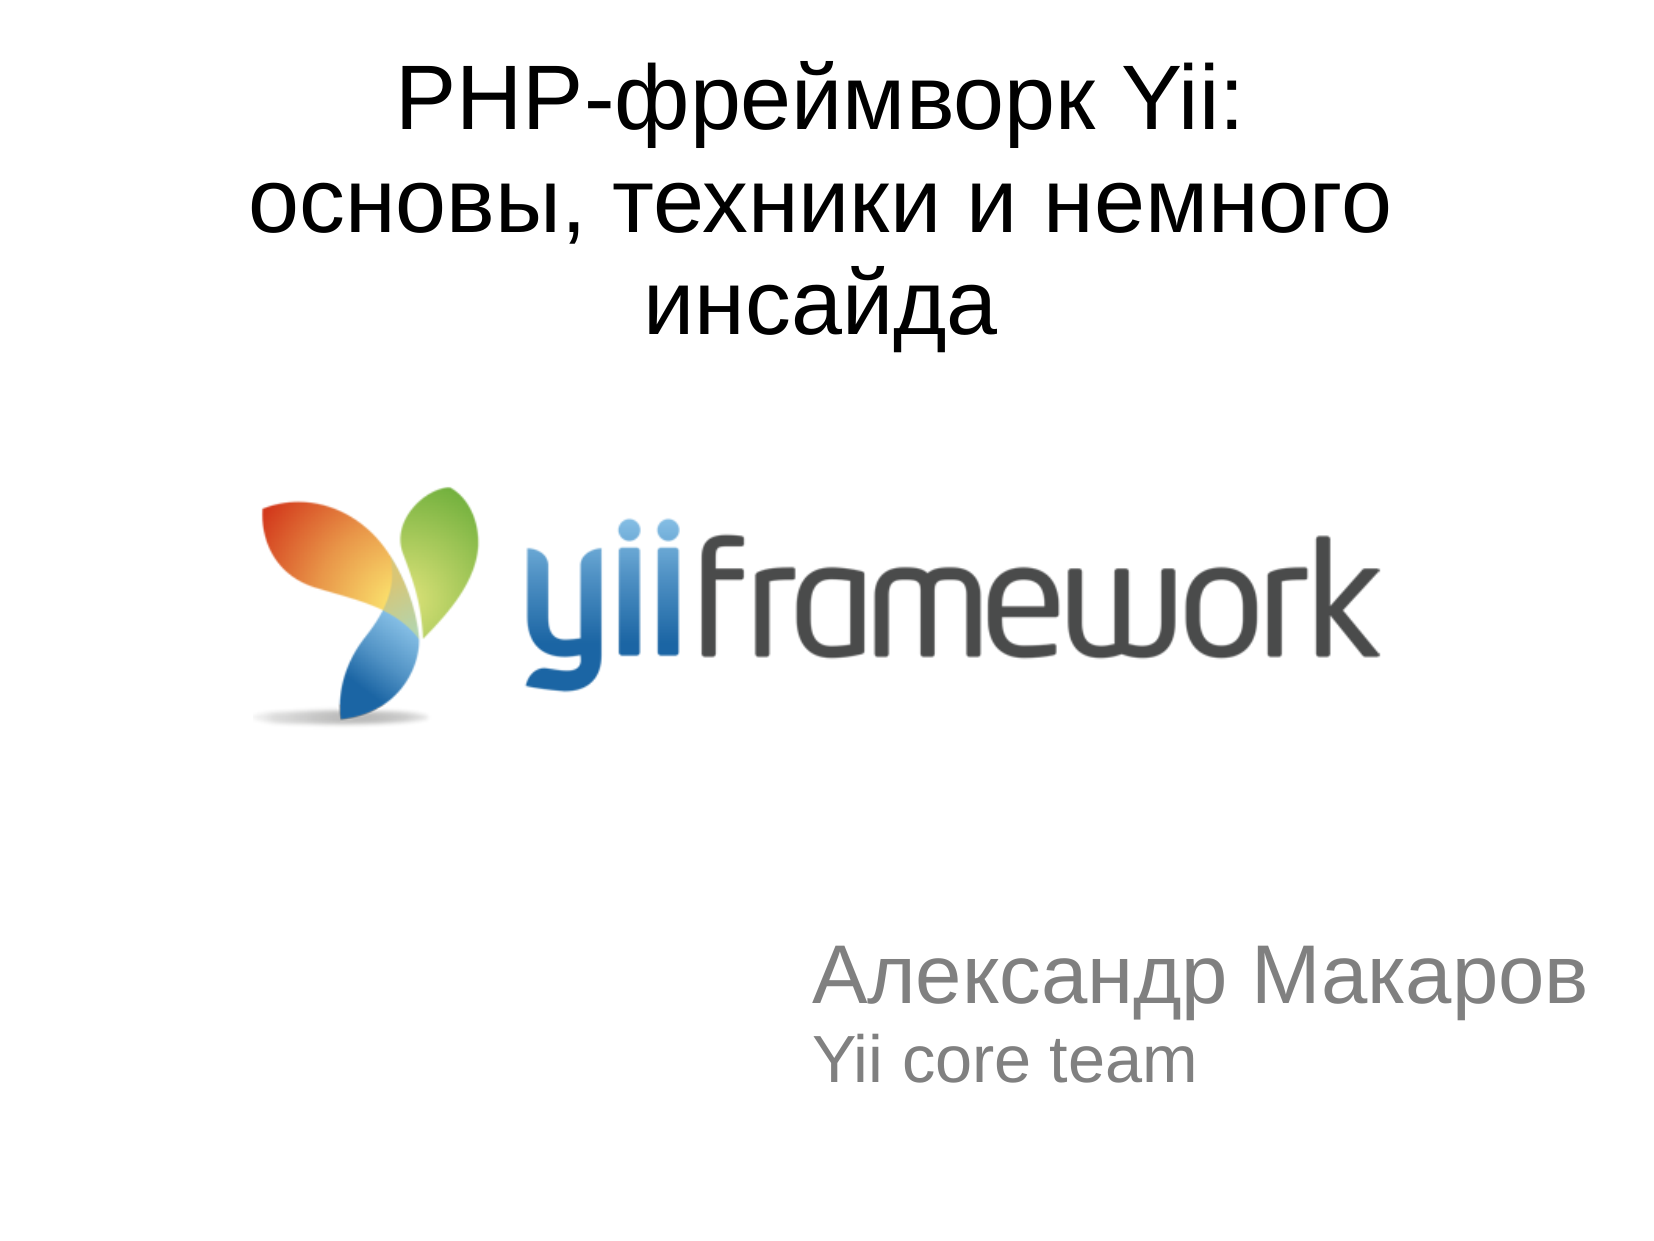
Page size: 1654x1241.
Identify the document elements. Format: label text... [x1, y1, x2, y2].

title PHP-фреймворк Yii: основы, техники и немного инсайда [76, 46, 1565, 355]
text_box Александр Макаров Yii core team [797, 921, 1605, 1104]
picture [253, 484, 1387, 730]
